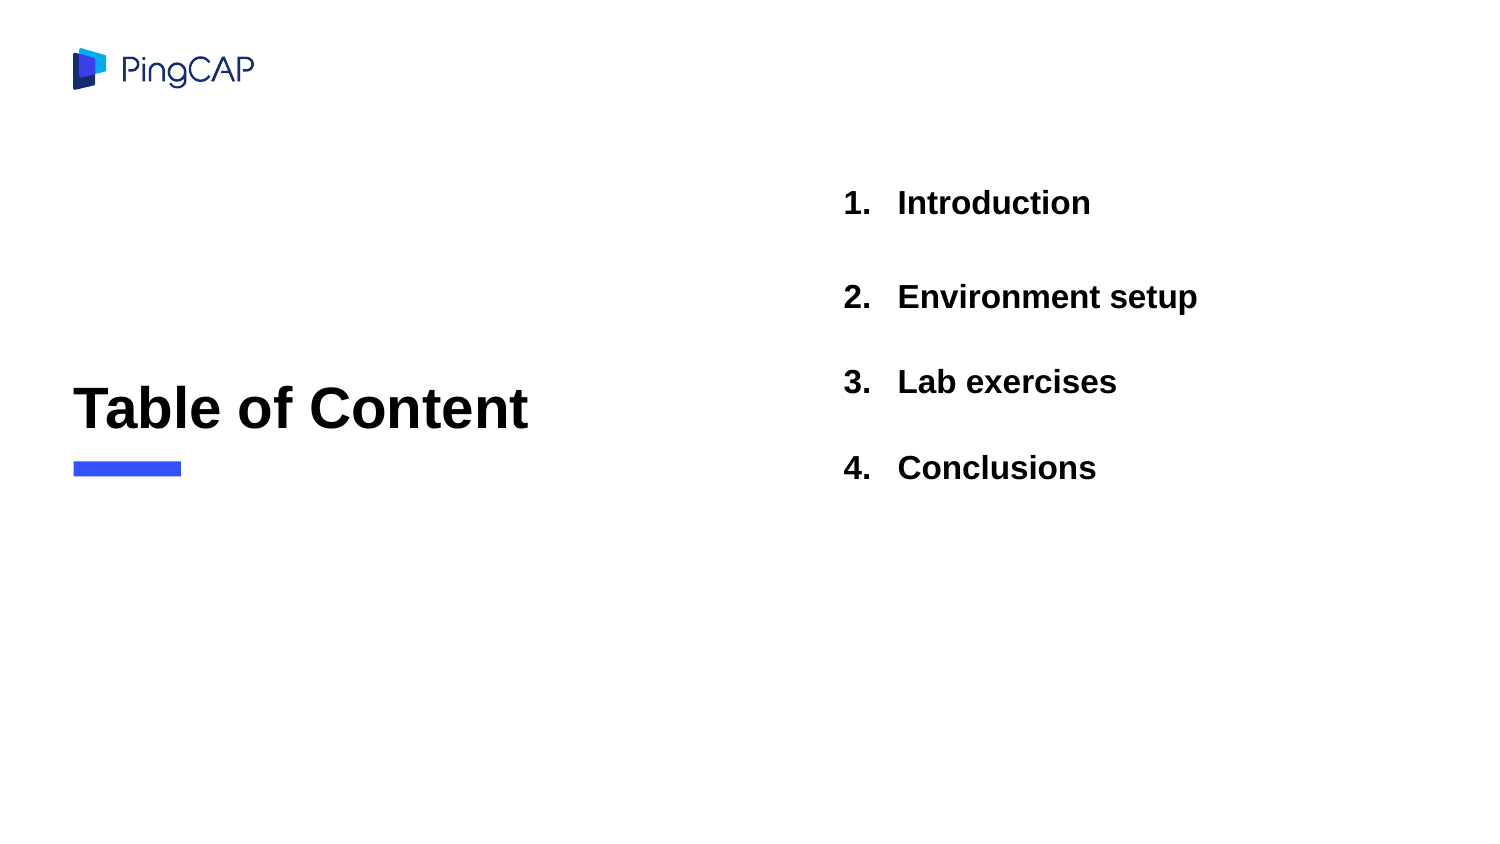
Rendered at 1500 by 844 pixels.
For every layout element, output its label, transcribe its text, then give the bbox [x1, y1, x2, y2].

subtitle Introduction Environment setup Lab exercises Conclusions [807, 163, 1330, 744]
picture [73, 48, 254, 90]
title Table of Content [58, 360, 794, 484]
text_box [73, 461, 181, 477]
